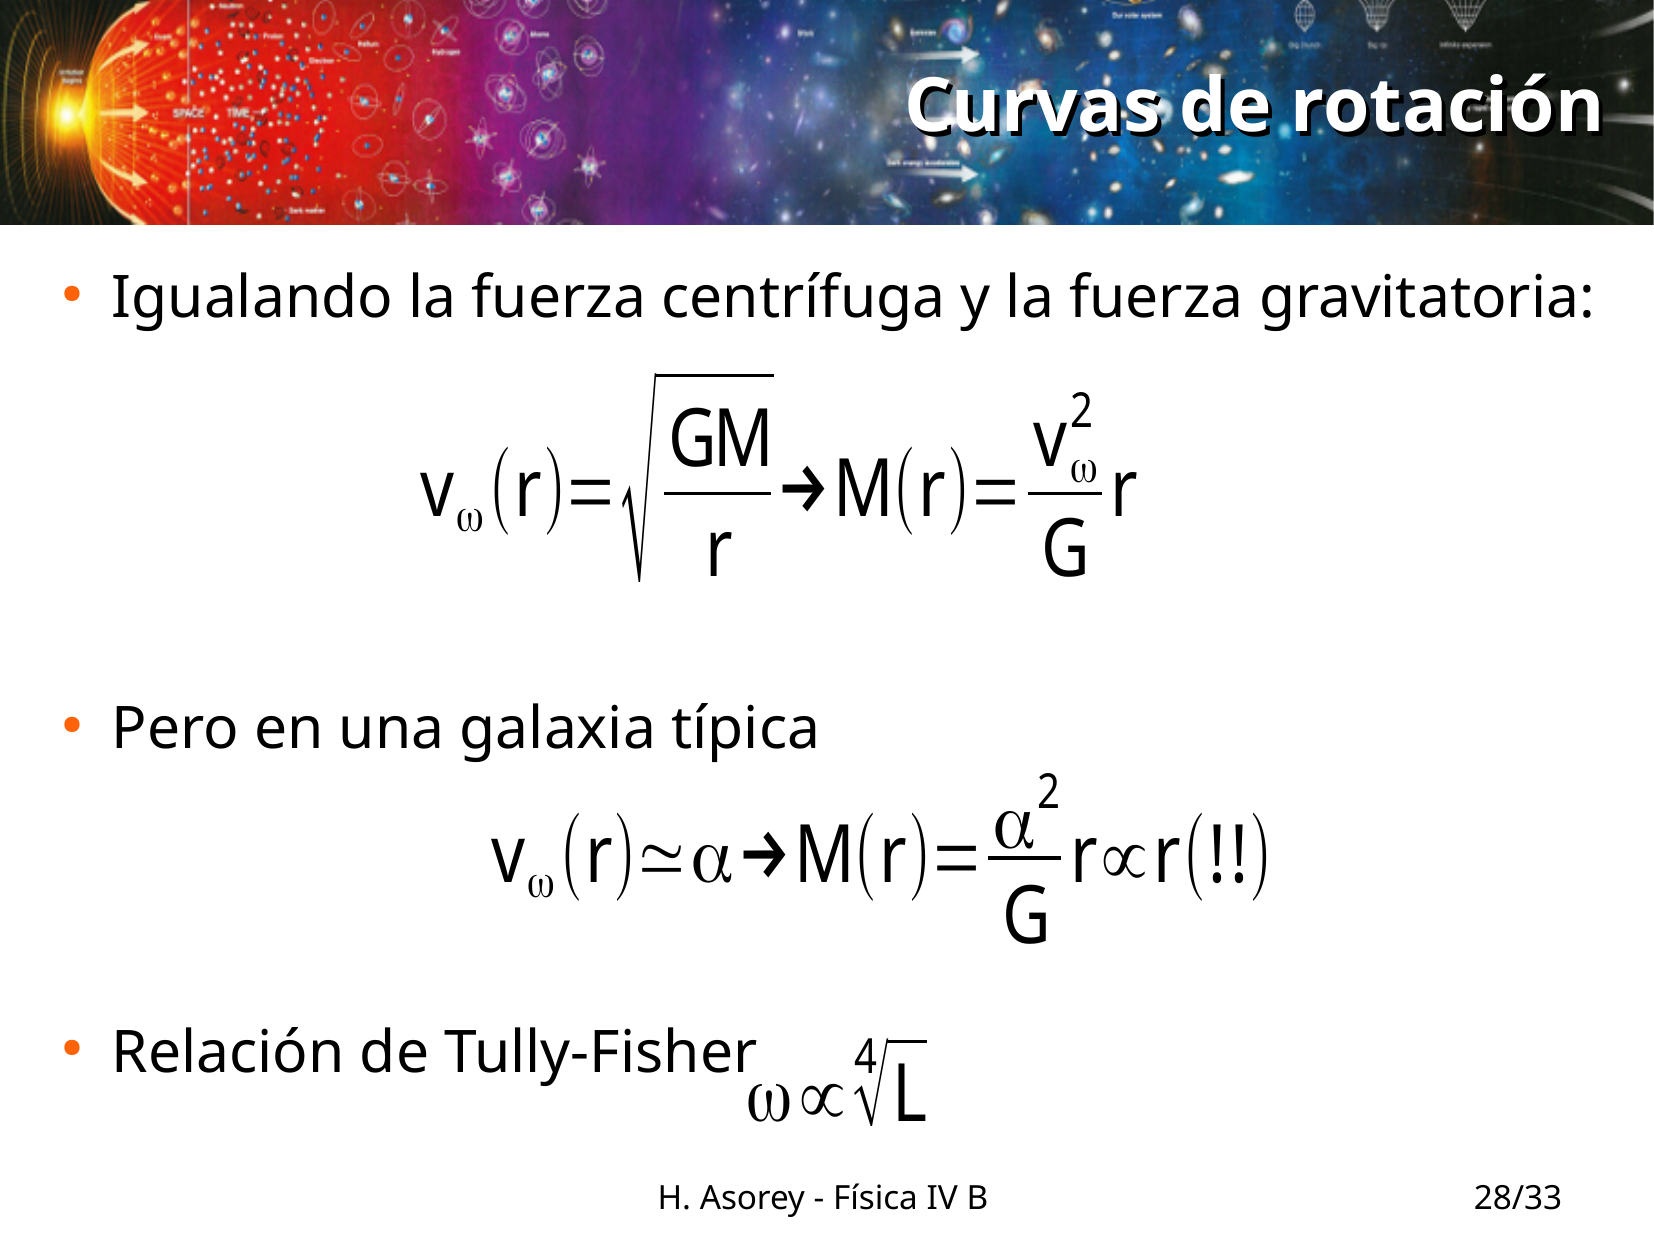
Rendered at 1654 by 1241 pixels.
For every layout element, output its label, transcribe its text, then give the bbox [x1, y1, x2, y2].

chart [410, 370, 1143, 598]
title Curvas de rotación [45, 15, 1606, 191]
chart [481, 761, 1279, 964]
picture [0, 0, 1654, 225]
list Igualando la fuerza centrífuga y la fuerza gravitatoria: Pero en una galaxia típica Relación de Tully-Fisher [45, 255, 1606, 1156]
chart [739, 1026, 935, 1141]
